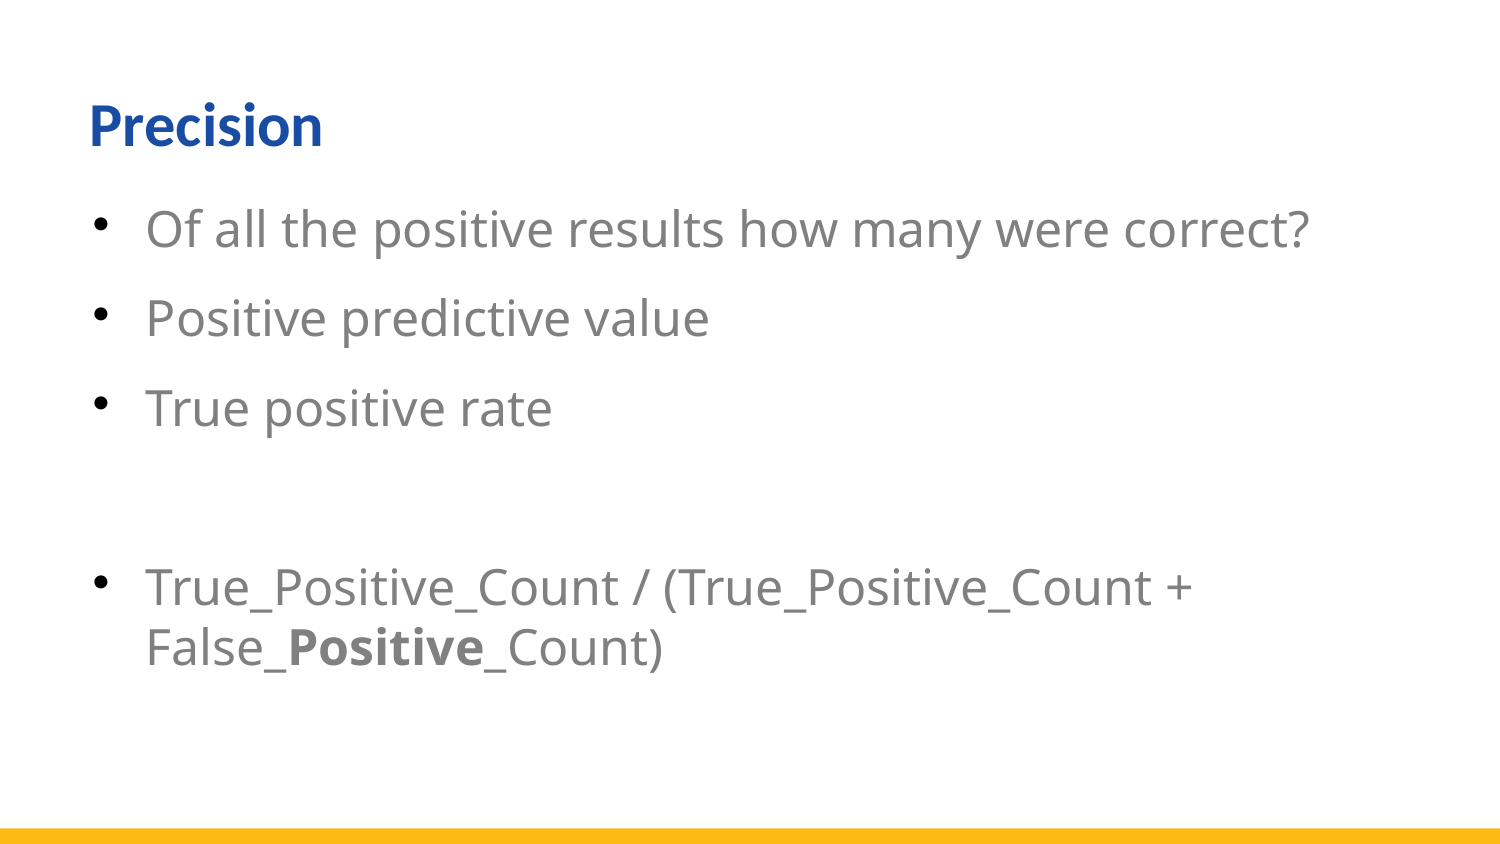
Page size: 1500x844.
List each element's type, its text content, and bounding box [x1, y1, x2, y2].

text_box Of all the positive results how many were correct? Positive predictive value True positive rate True_Positive_Count / (True_Positive_Count + False_Positive_Count) [75, 197, 1425, 687]
text_box Precision [75, 0, 1425, 197]
